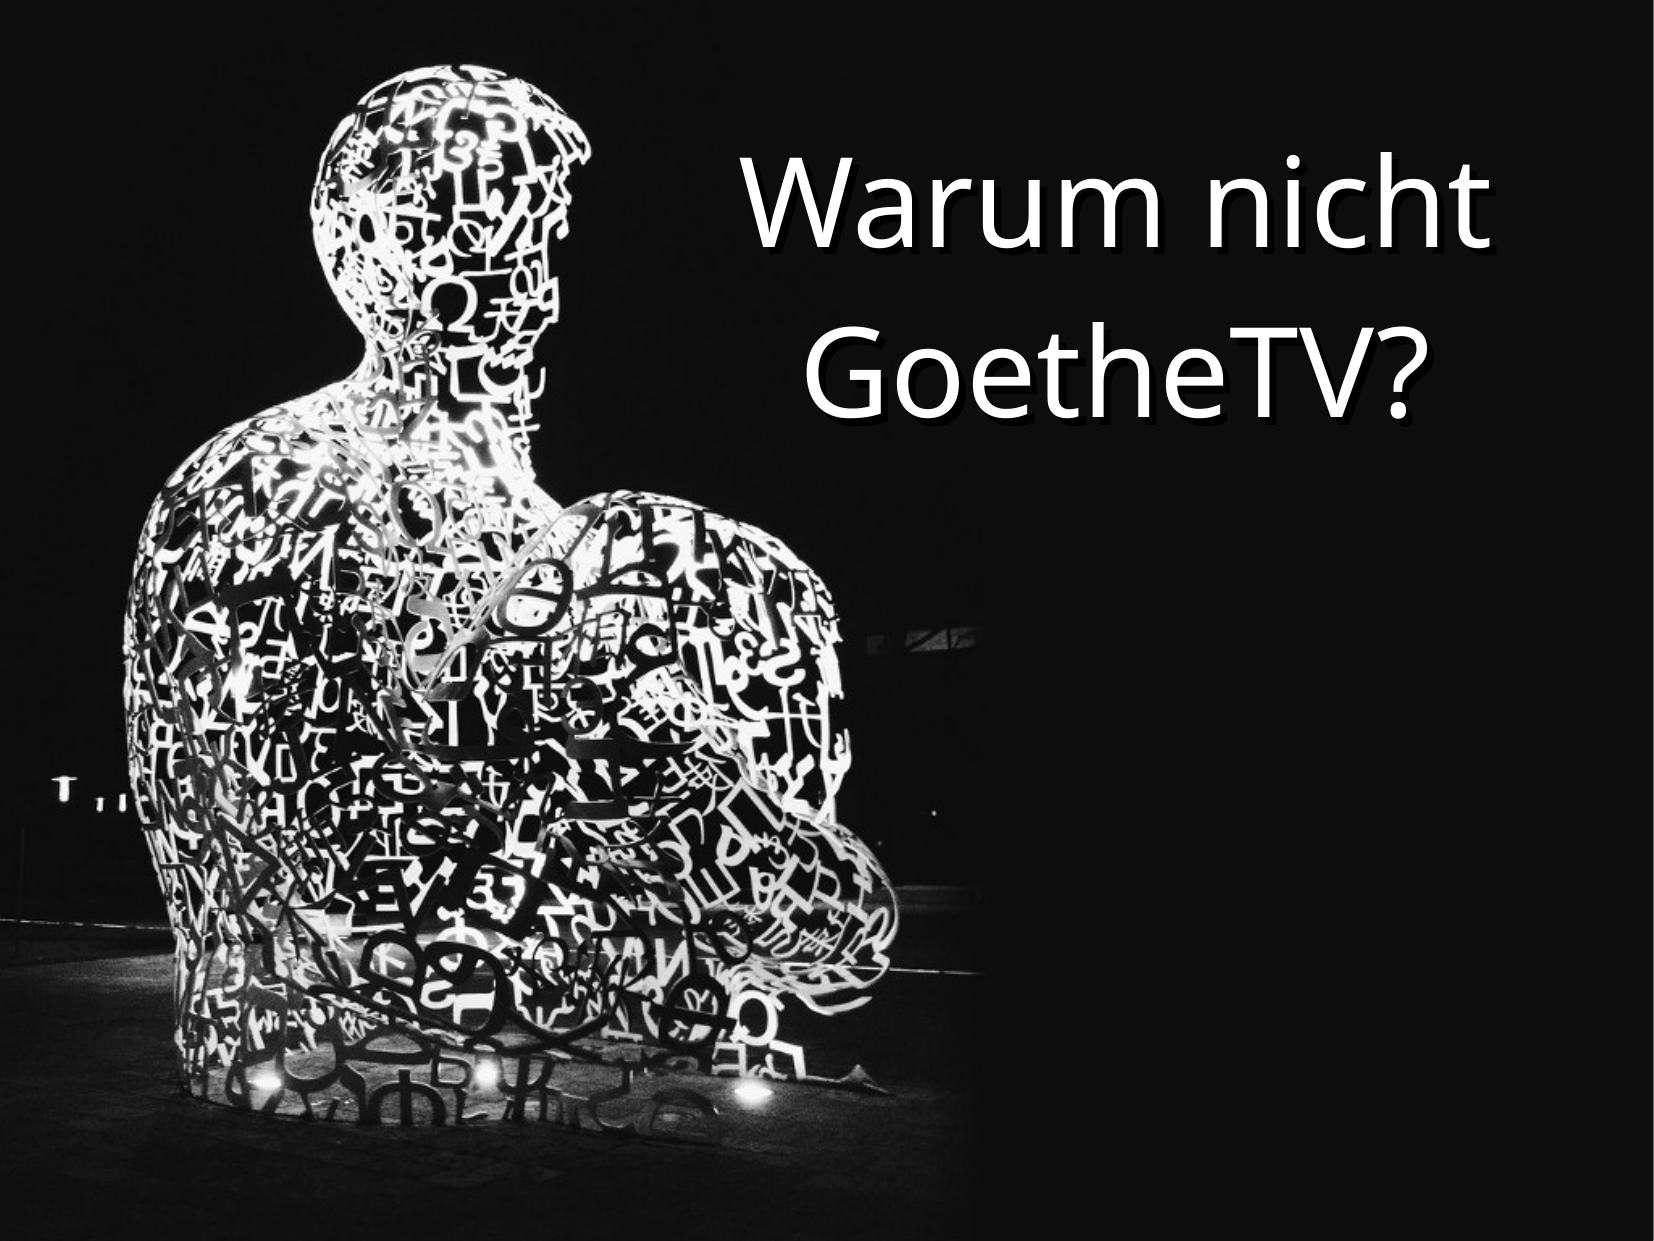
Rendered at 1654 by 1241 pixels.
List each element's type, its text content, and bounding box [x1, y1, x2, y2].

text_box Warum nicht GoetheTV? [425, 106, 1654, 475]
picture [0, 0, 1654, 1241]
